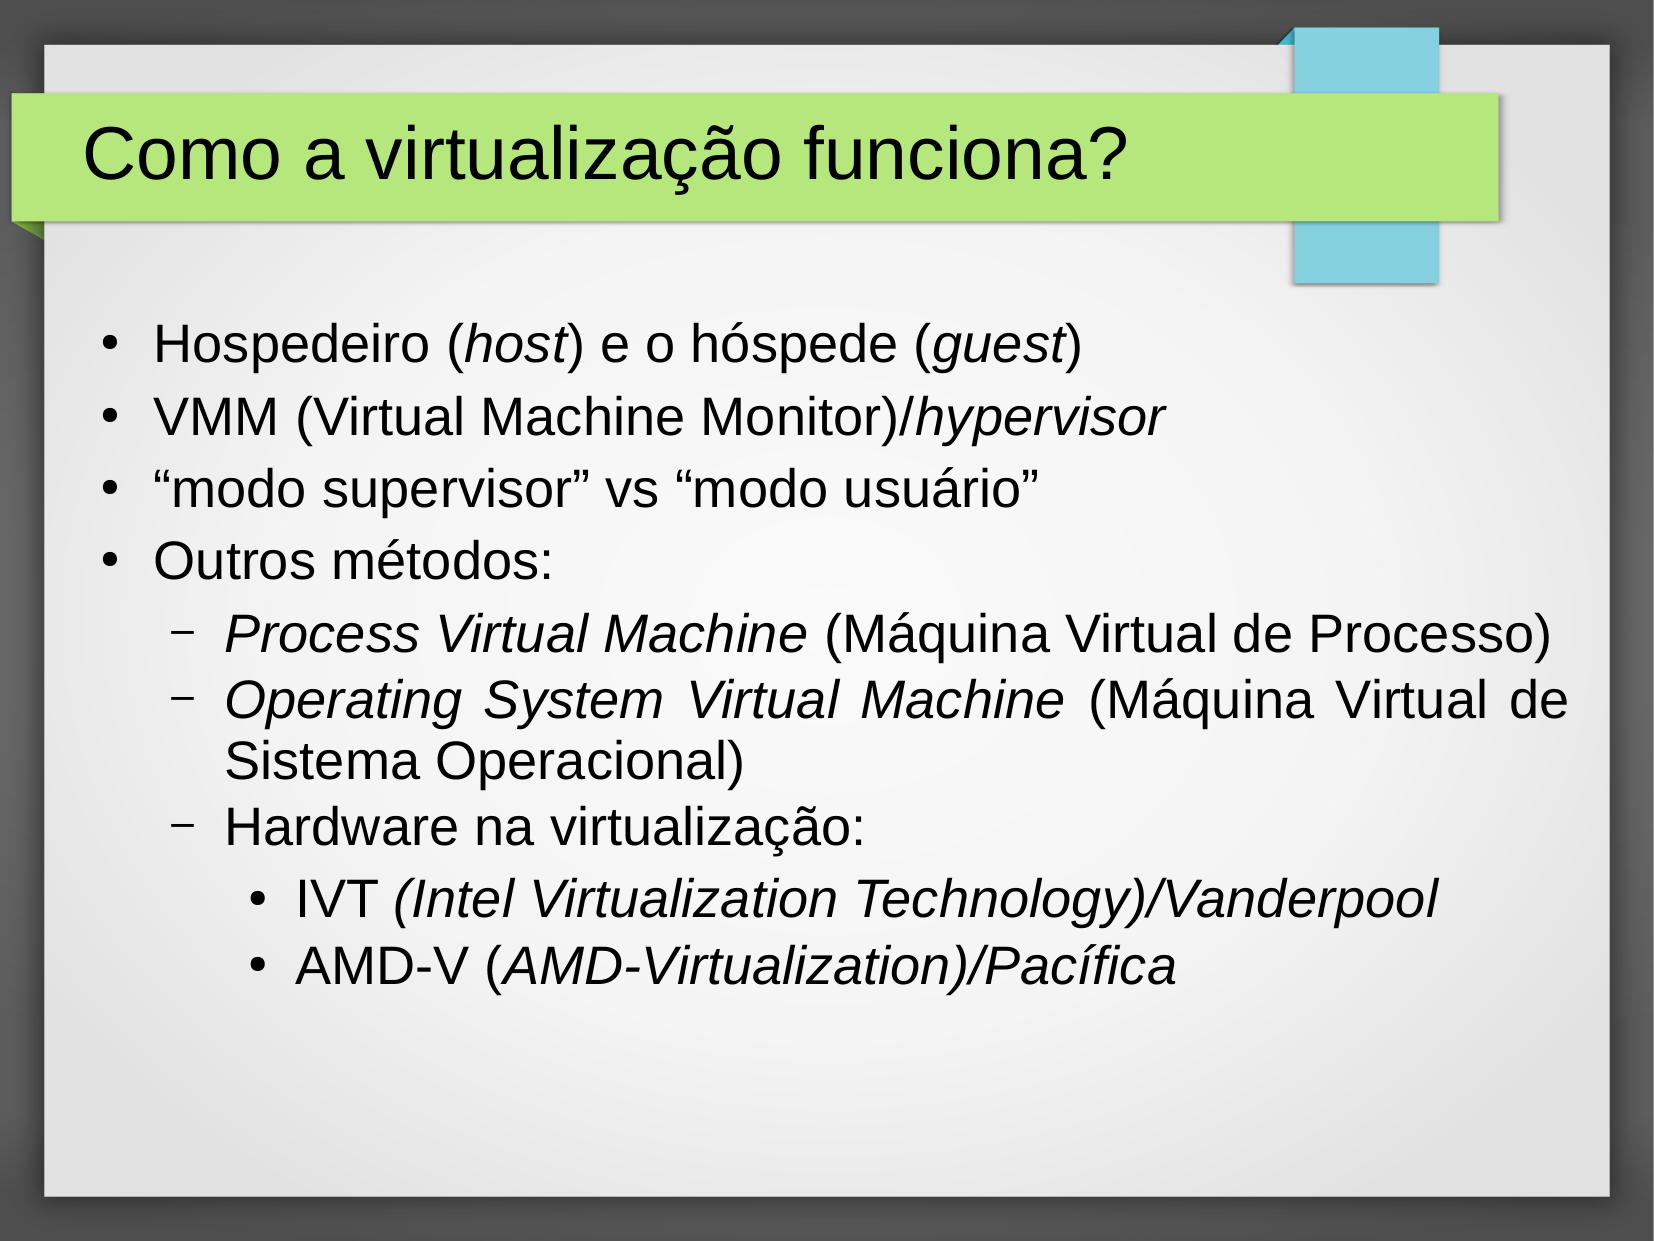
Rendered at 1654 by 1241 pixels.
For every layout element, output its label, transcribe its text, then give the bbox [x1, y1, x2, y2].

list Hospedeiro (host) e o hóspede (guest) VMM (Virtual Machine Monitor)/hypervisor “modo supervisor” vs “modo usuário” Outros métodos: Process Virtual Machine (Máquina Virtual de Processo) Operating System Virtual Machine (Máquina Virtual de Sistema Operacional) Hardware na virtualização: IVT (Intel Virtualization Technology)/Vanderpool AMD-V (AMD-Virtualization)/Pacífica [82, 295, 1571, 1015]
picture [0, 0, 1654, 1241]
title Como a virtualização funciona? [82, 94, 1264, 213]
